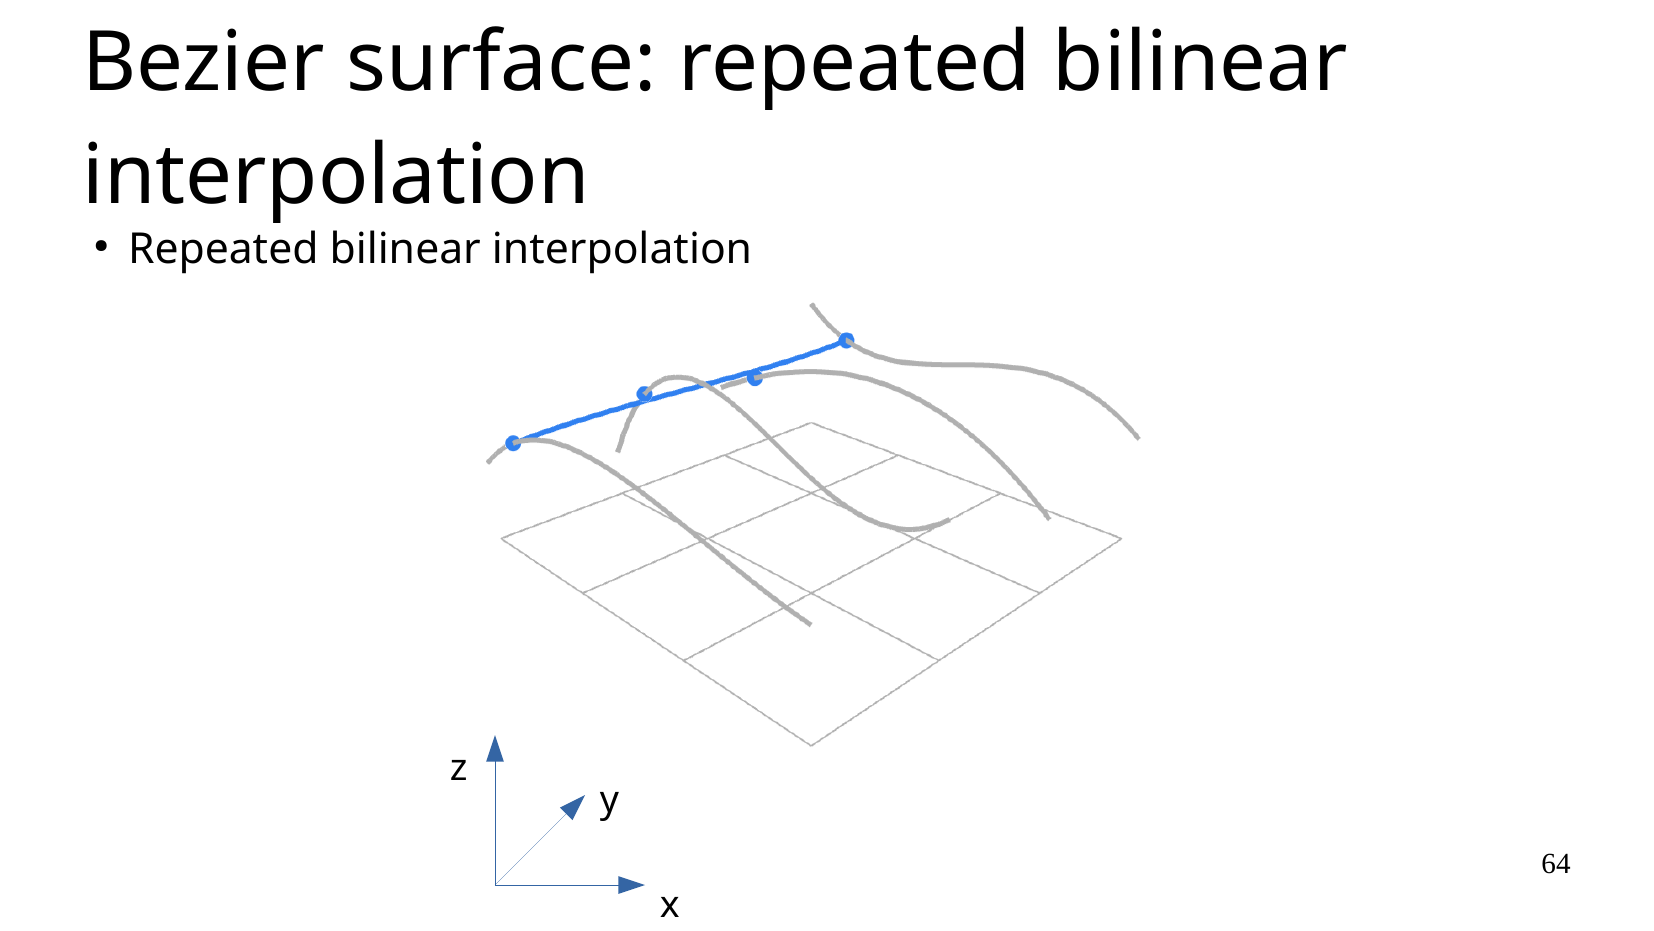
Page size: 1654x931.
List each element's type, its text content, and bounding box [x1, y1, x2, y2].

picture [434, 277, 1186, 796]
title Bezier surface: repeated bilinear interpolation [82, 37, 1571, 193]
text_box y [585, 765, 631, 827]
list Repeated bilinear interpolation [82, 217, 1571, 277]
text_box x [645, 870, 691, 931]
text_box z [435, 733, 511, 796]
